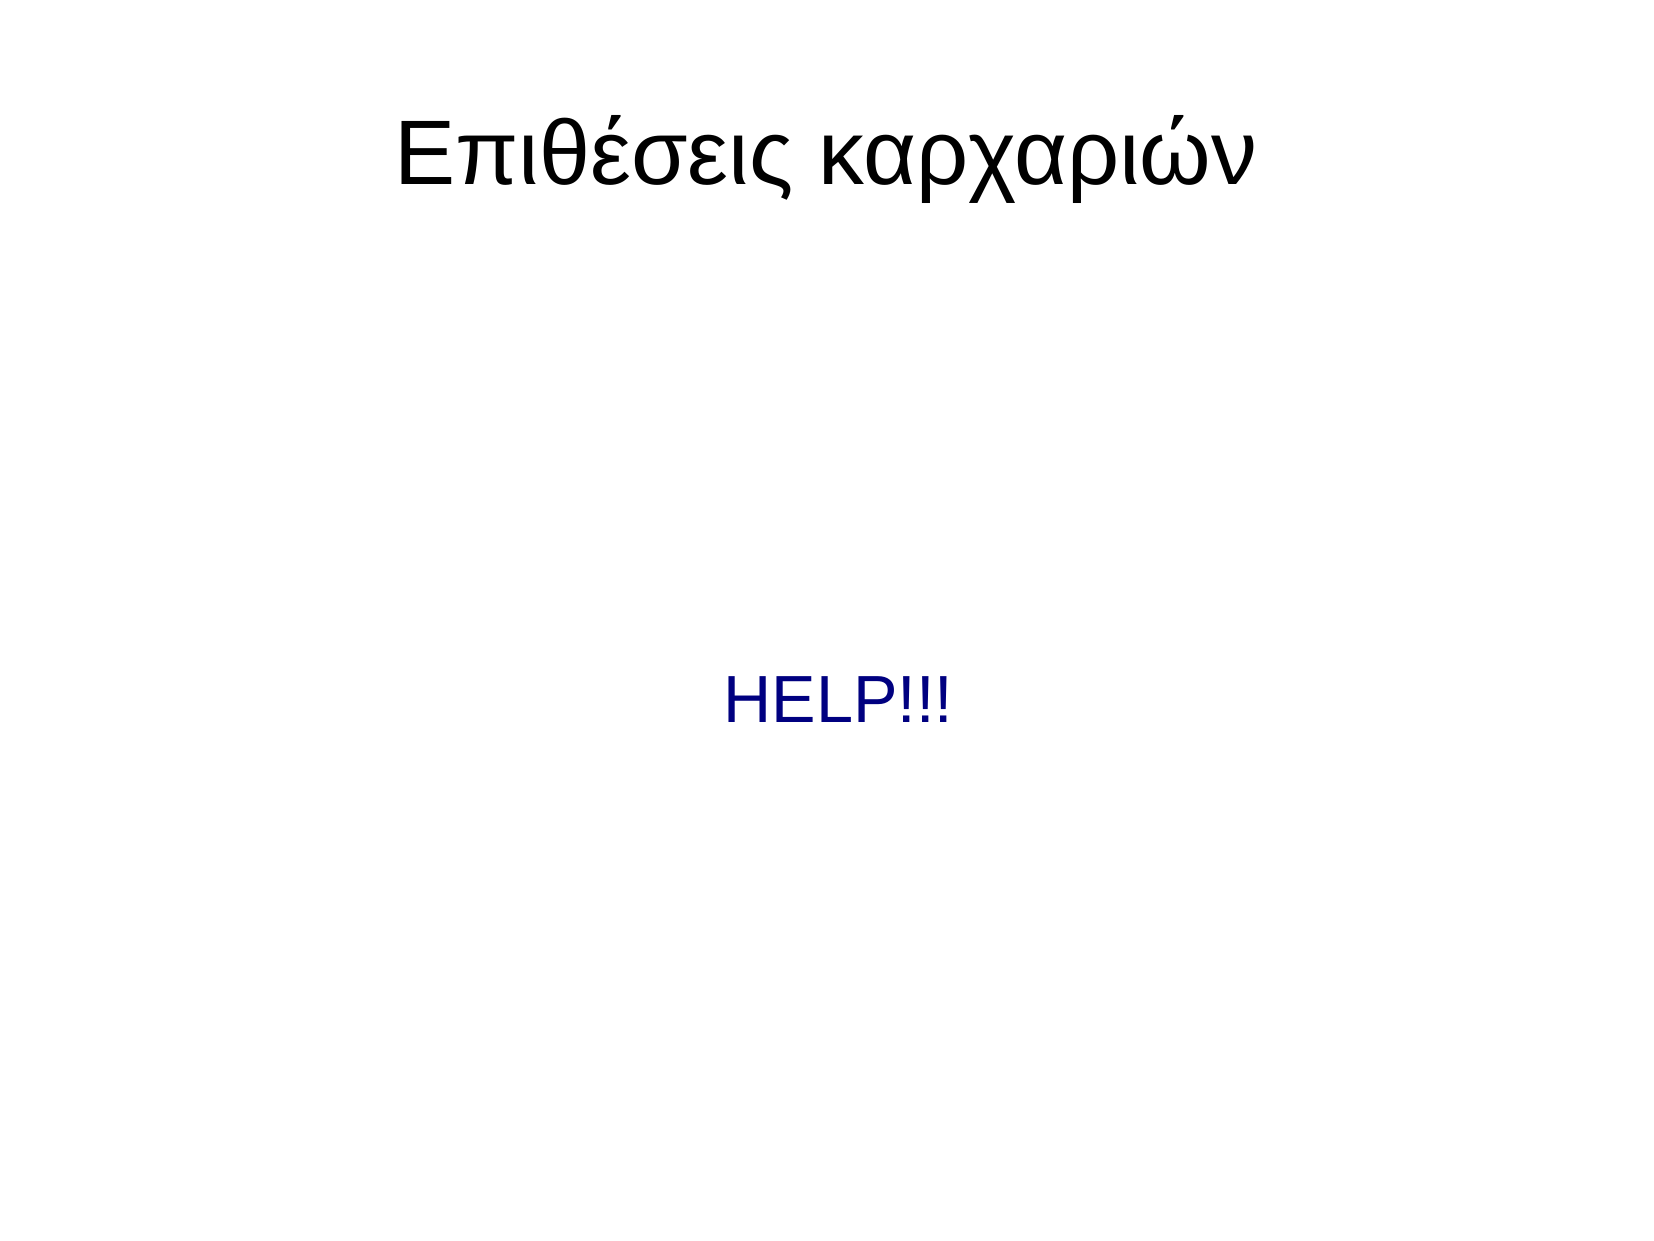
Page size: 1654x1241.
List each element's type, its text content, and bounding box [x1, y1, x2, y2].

title Επιθέσεις καρχαριών [82, 49, 1571, 257]
subtitle HELP!!! [82, 290, 1571, 1109]
